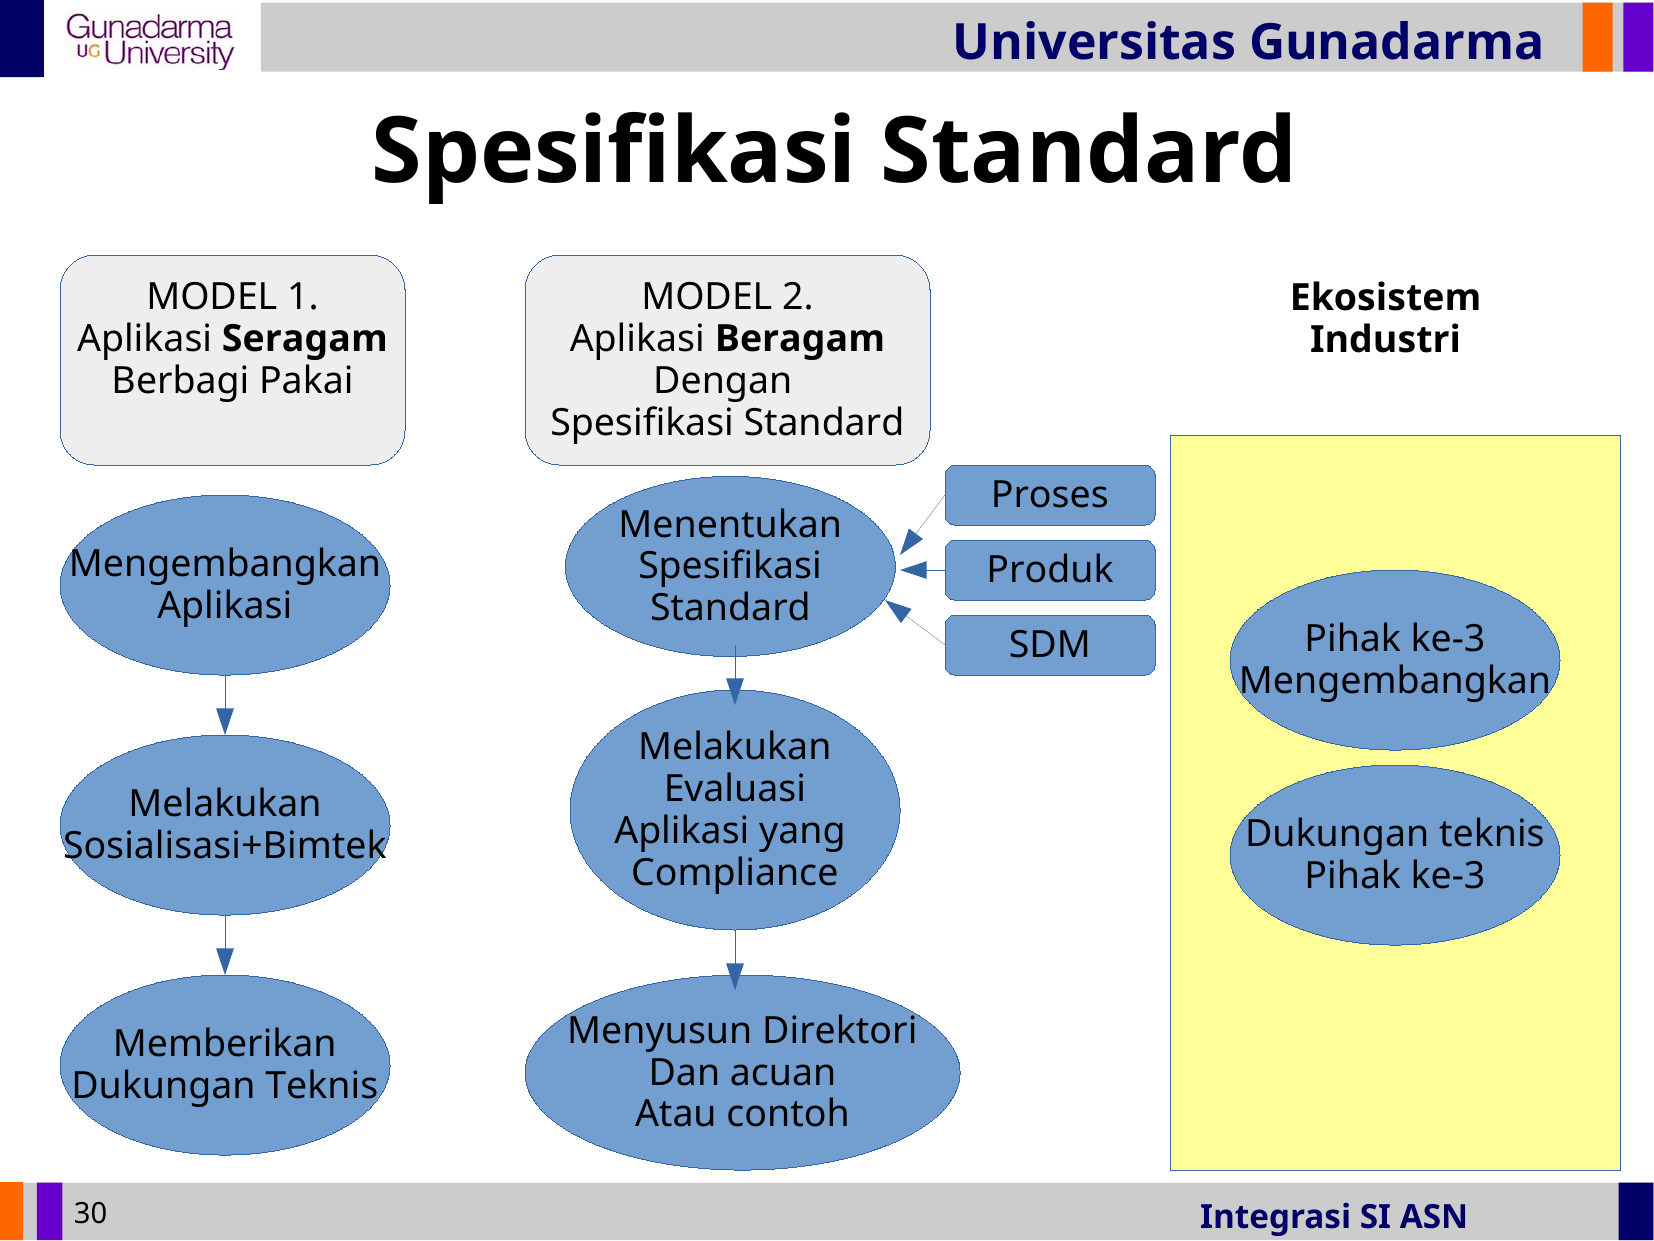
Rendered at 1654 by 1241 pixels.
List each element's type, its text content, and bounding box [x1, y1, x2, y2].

text_box Produk [945, 540, 1156, 601]
text_box Menentukan Spesifikasi Standard [565, 476, 896, 657]
text_box Dukungan teknis Pihak ke-3 [1230, 765, 1561, 946]
text_box Mengembangkan Aplikasi [60, 495, 391, 676]
text_box Proses [945, 465, 1156, 526]
text_box Pihak ke-3 Mengembangkan [1230, 570, 1561, 751]
text_box [1170, 435, 1621, 1171]
text_box MODEL 1. Aplikasi Seragam Berbagi Pakai [60, 255, 406, 466]
text_box Menyusun Direktori Dan acuan Atau contoh [525, 975, 961, 1171]
title Spesifikasi Standard [78, 84, 1592, 211]
text_box Melakukan Sosialisasi+Bimtek [60, 735, 391, 916]
text_box SDM [945, 615, 1156, 676]
text_box Memberikan Dukungan Teknis [60, 975, 391, 1156]
text_box Melakukan Evaluasi Aplikasi yang Compliance [570, 690, 901, 931]
picture [65, 0, 235, 70]
text_box Ekosistem Industri [1275, 270, 1481, 375]
text_box MODEL 2. Aplikasi Beragam Dengan Spesifikasi Standard [525, 255, 931, 466]
